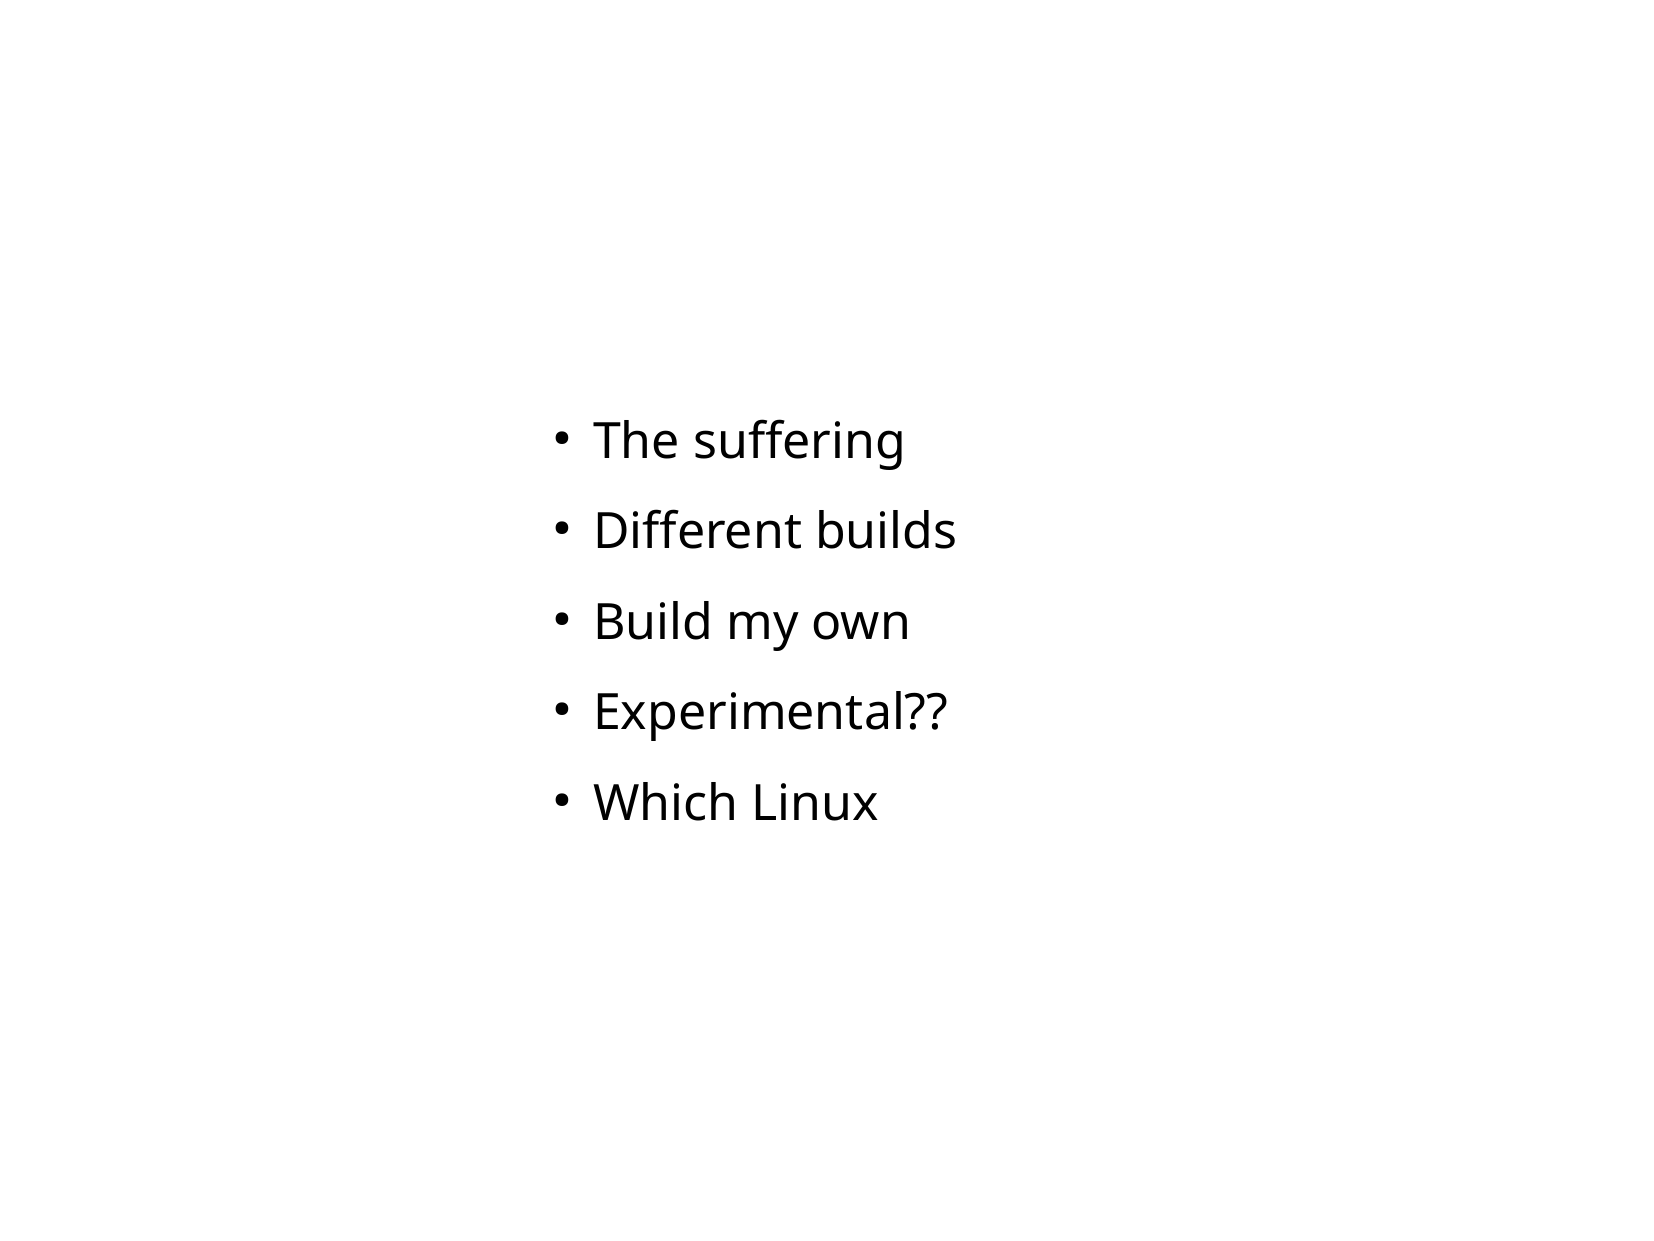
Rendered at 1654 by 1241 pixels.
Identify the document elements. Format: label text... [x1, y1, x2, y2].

list The suffering Different builds Build my own Experimental?? Which Linux [540, 405, 1084, 841]
